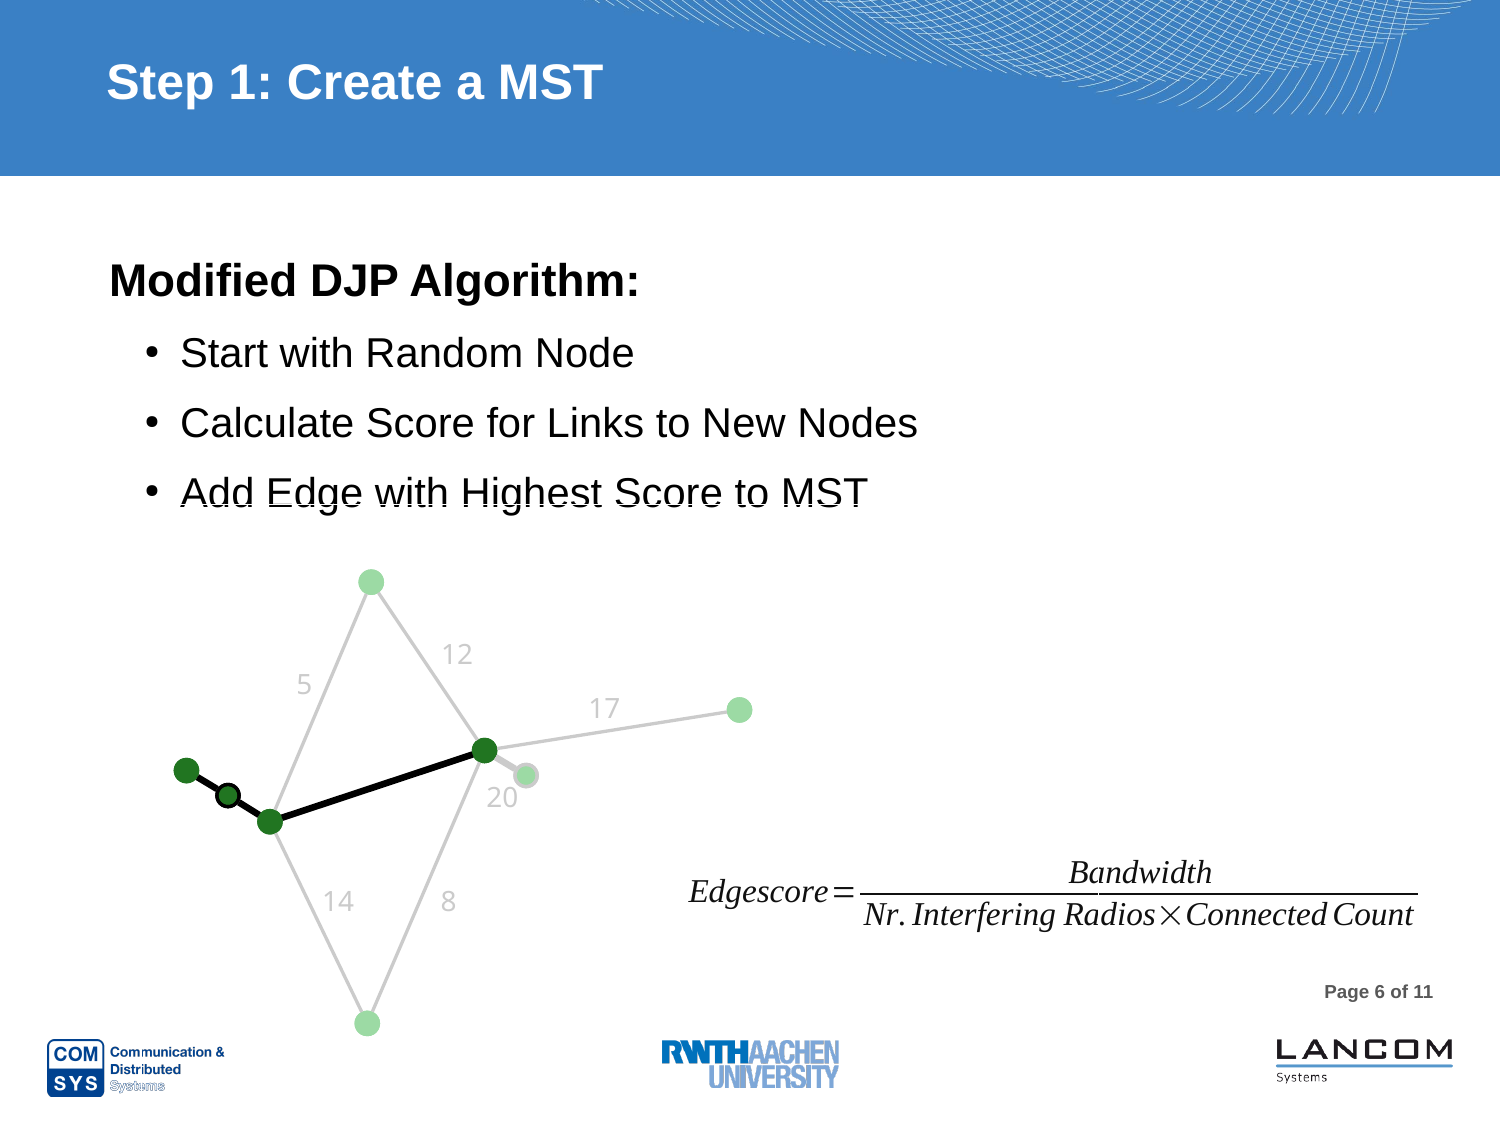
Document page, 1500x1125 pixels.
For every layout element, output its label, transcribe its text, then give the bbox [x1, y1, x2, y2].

chart [1099, 854, 1426, 934]
title Step 1: Create a MST [106, 35, 1176, 110]
picture [141, 504, 1099, 1099]
picture [1275, 1039, 1453, 1084]
text_box Modified DJP Algorithm: Start with Random Node Calculate Score for Links to New Nodes Add Edge with Highest Score to MST [94, 248, 934, 524]
picture [0, 0, 1500, 176]
